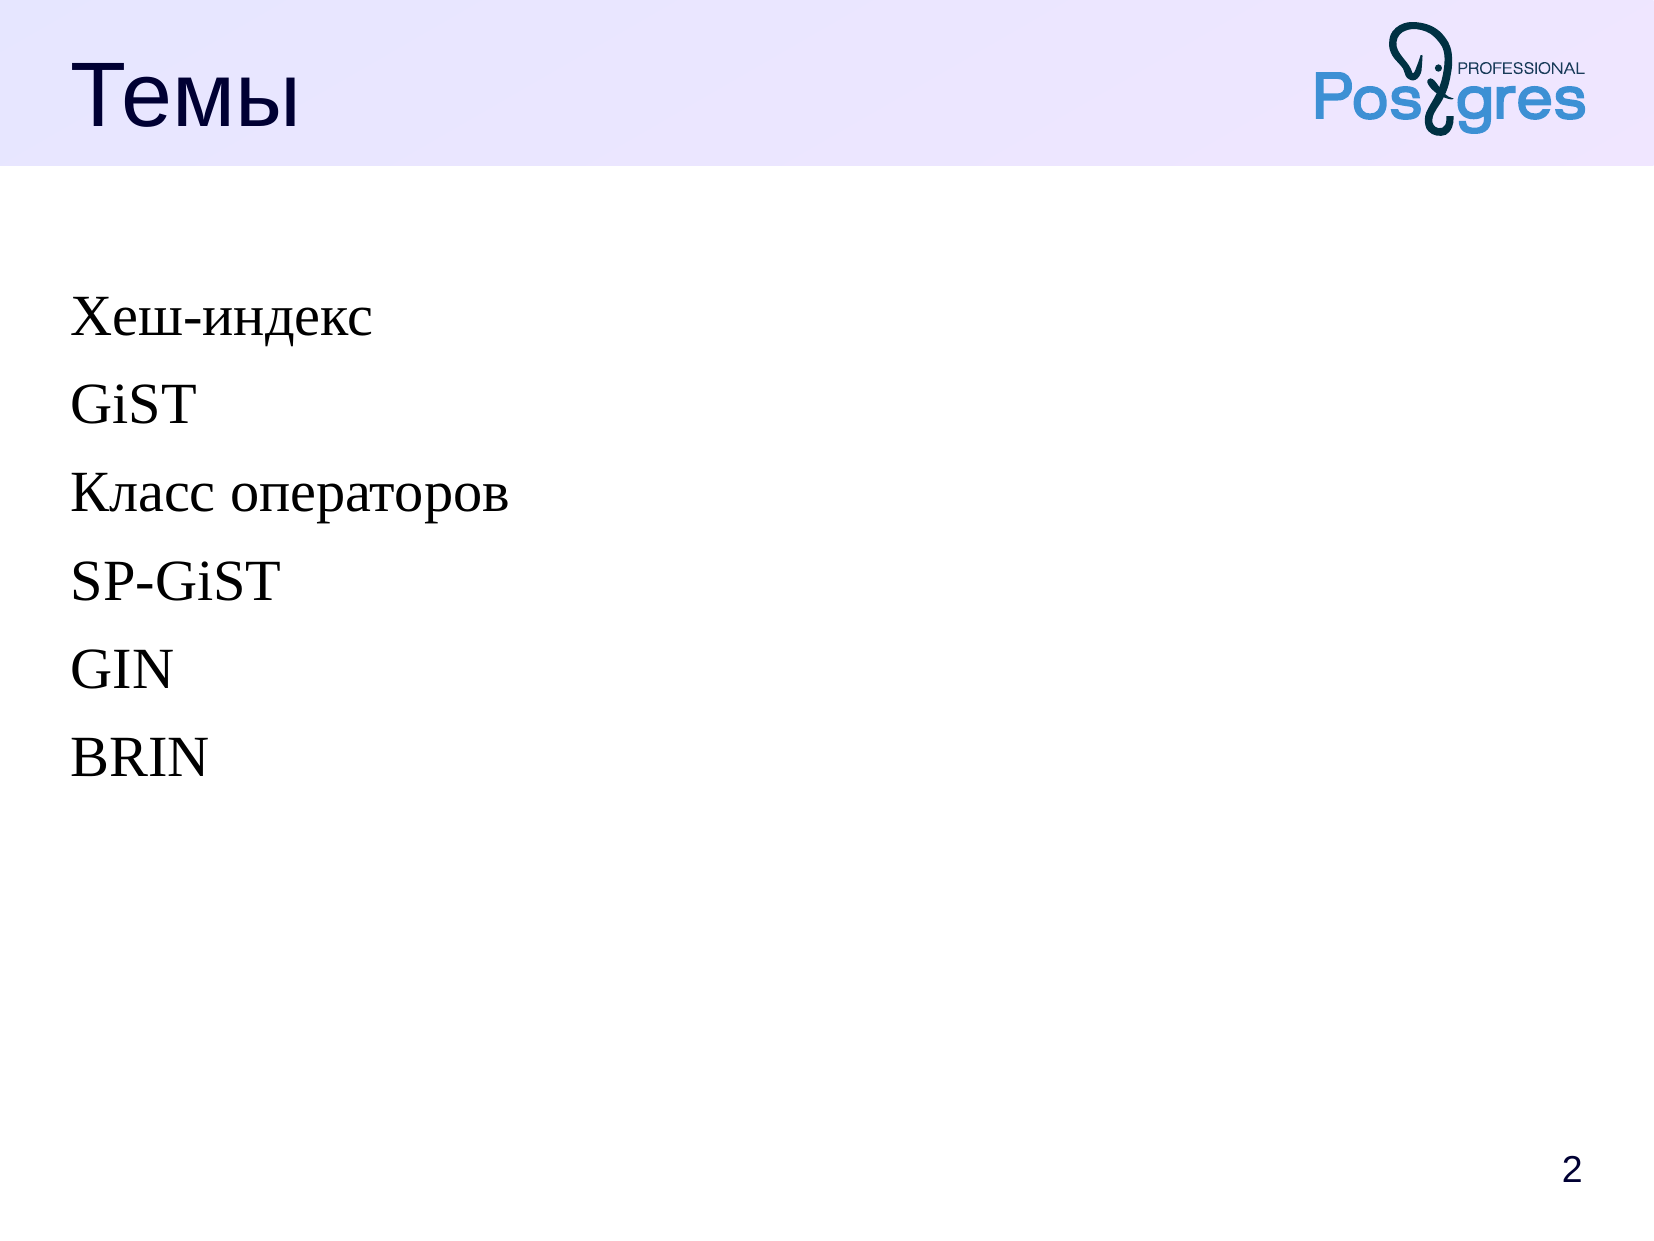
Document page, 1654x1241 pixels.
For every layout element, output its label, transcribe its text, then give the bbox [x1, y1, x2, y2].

title Темы [70, 43, 1241, 147]
list Хеш-индекс GiST Класс операторов SP-GiST GIN BRIN [70, 283, 1583, 1141]
